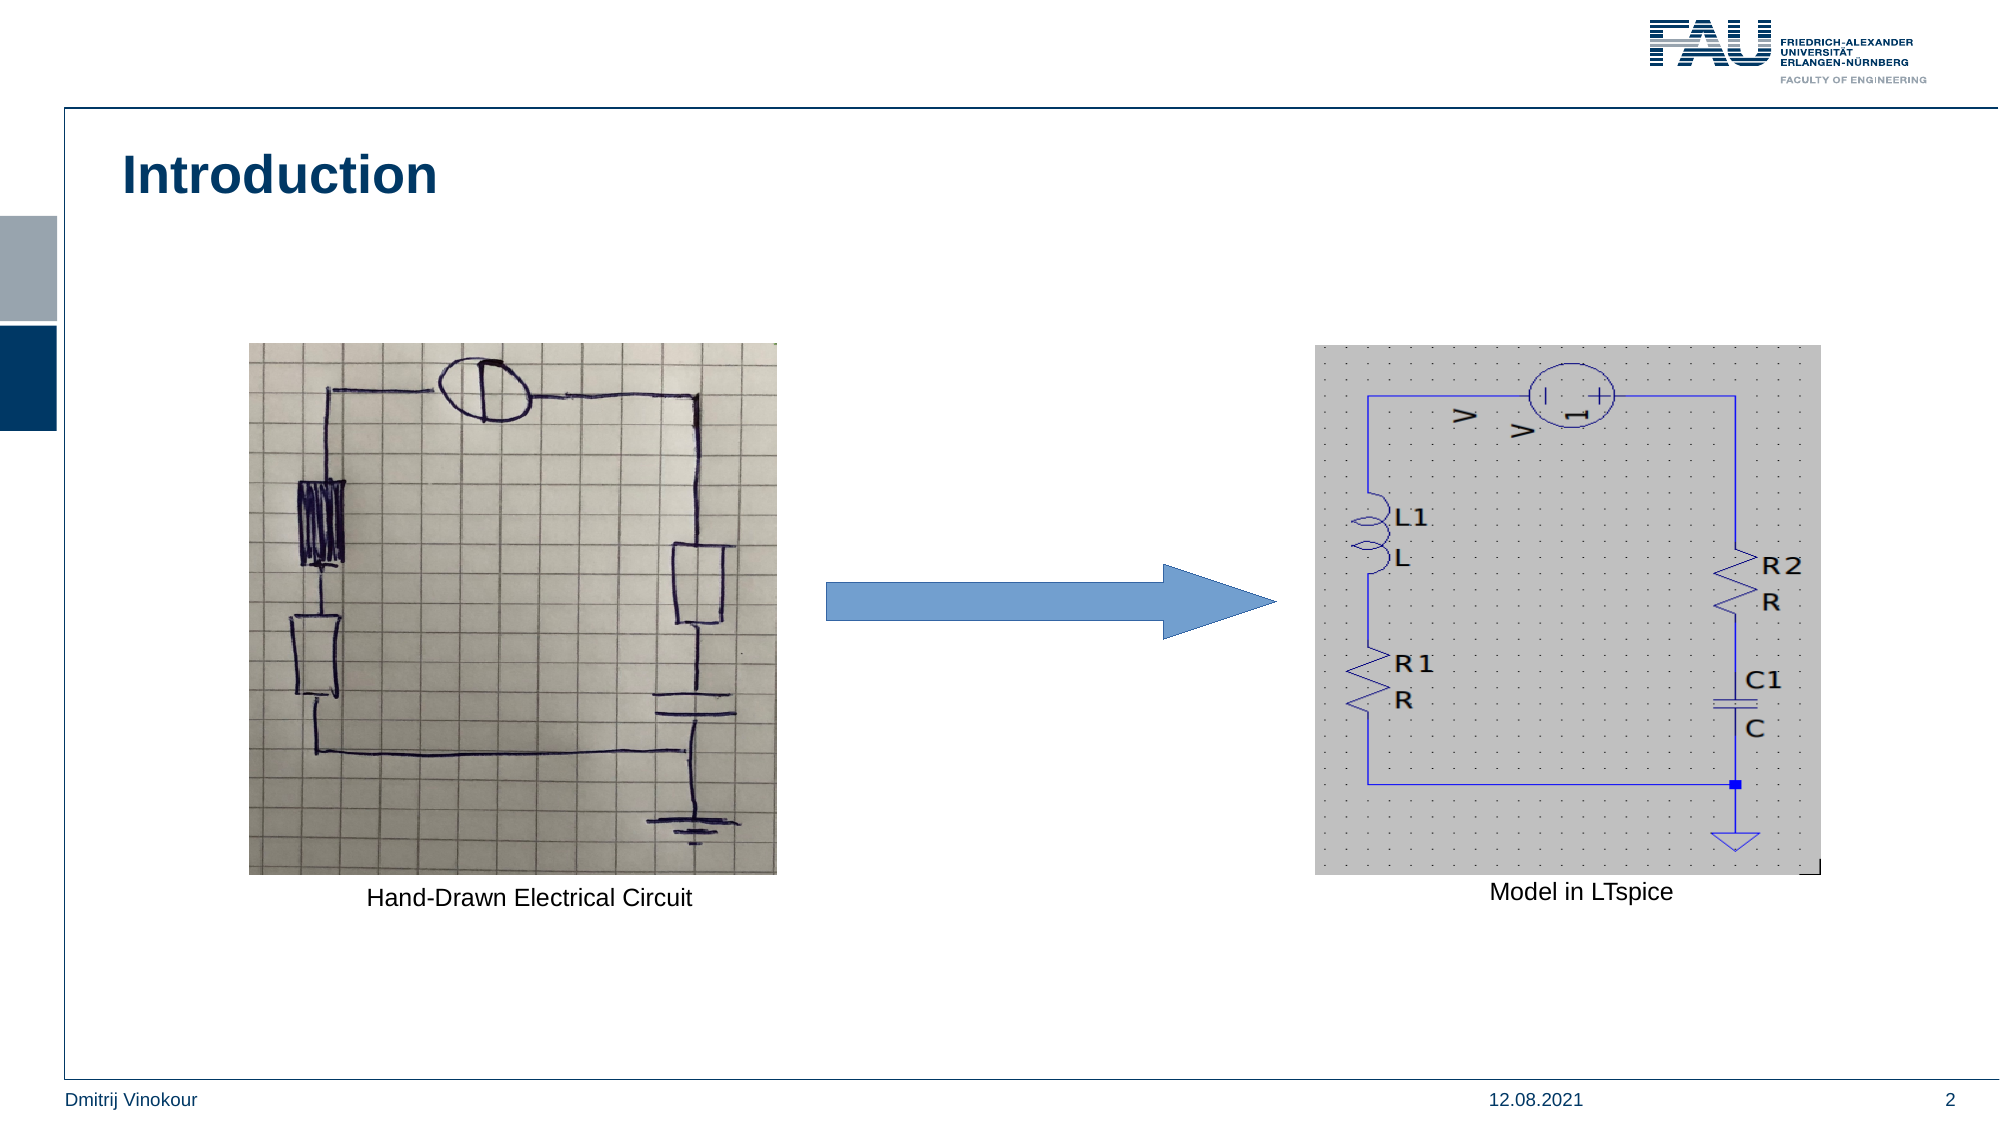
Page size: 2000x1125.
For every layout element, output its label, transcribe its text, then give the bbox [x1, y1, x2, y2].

text_box Hand-Drawn Electrical Circuit [351, 873, 1010, 931]
text_box [826, 564, 1277, 640]
text_box <number> [1798, 1087, 1956, 1119]
text_box Model in LTspice [1474, 868, 1882, 926]
text_box Introduction [122, 139, 1946, 225]
picture [249, 343, 777, 875]
text_box 12.08.2021 [1489, 1087, 1725, 1119]
text_box Dmitrij Vinokour [64, 1087, 1403, 1119]
picture [1315, 345, 1821, 875]
